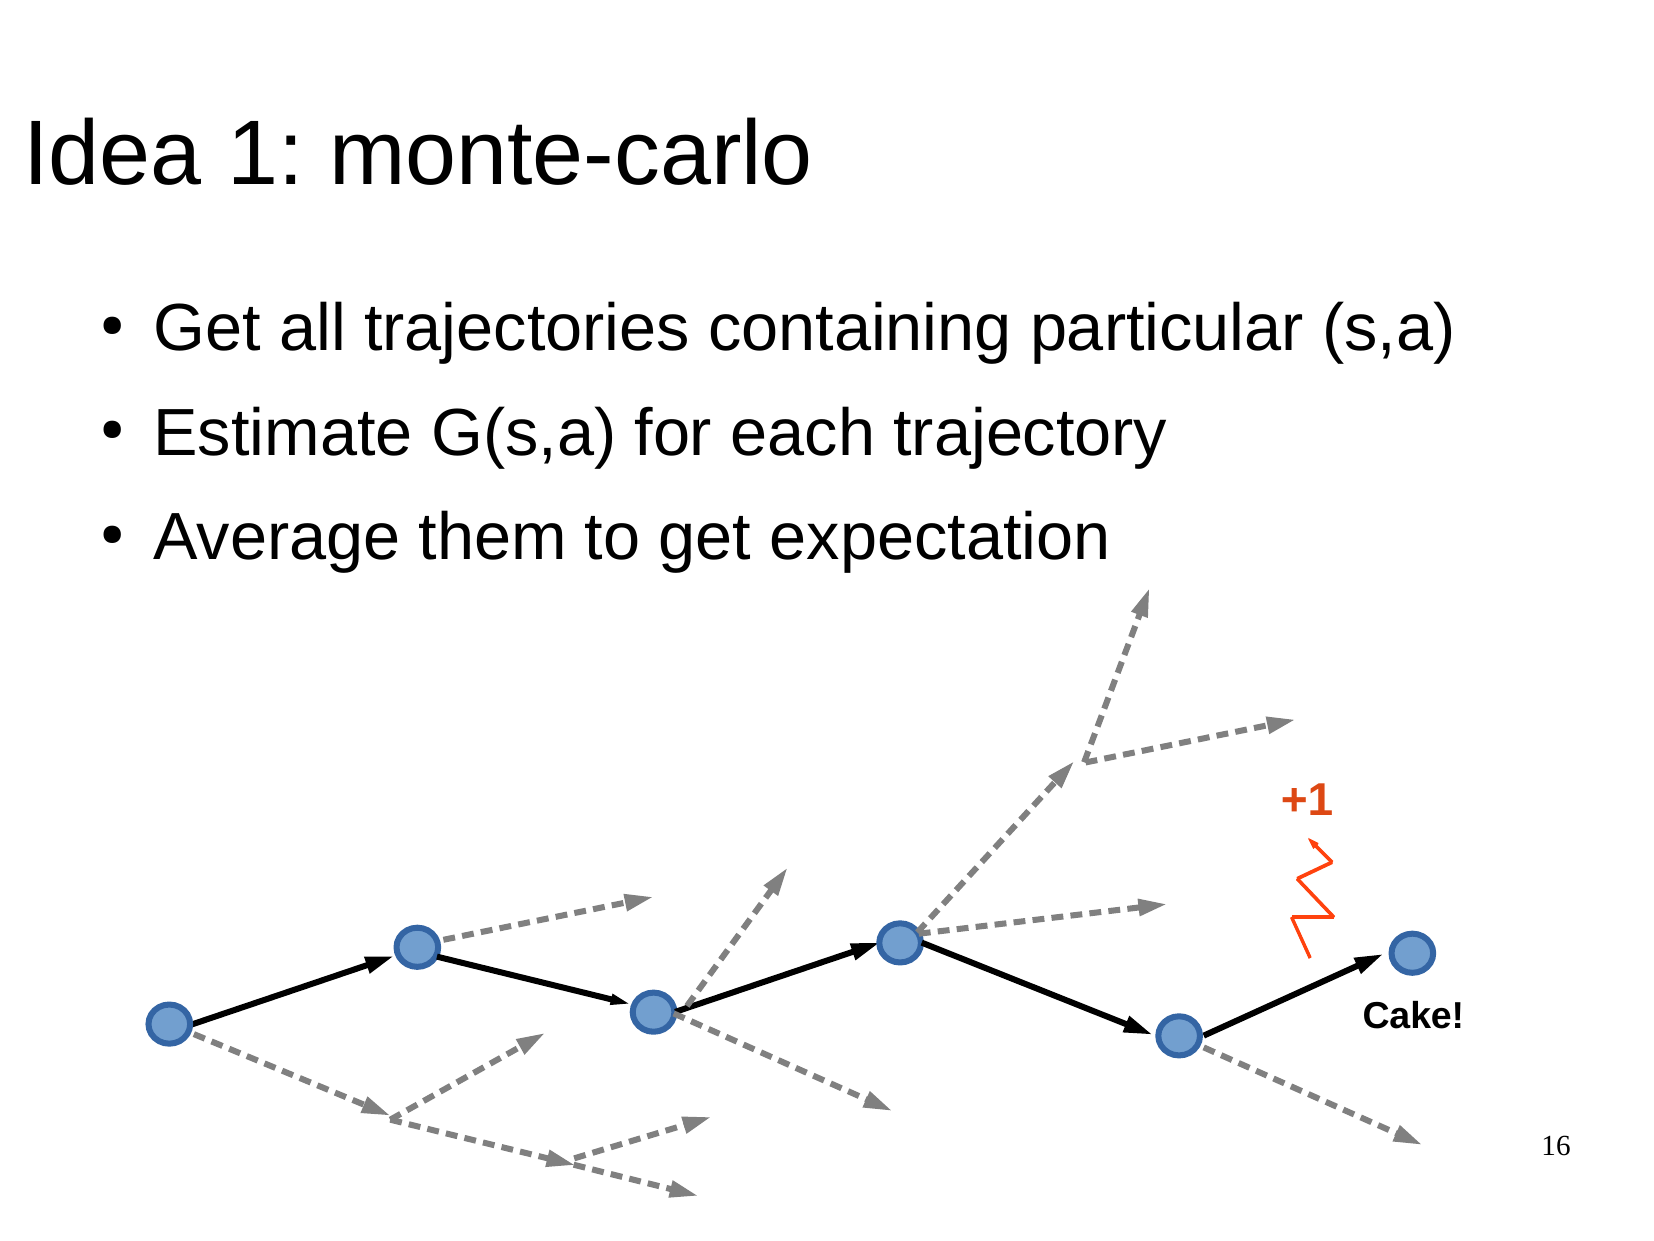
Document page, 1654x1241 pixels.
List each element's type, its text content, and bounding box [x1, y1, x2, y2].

list Get all trajectories containing particular (s,a) Estimate G(s,a) for each trajectory Average them to get expectation [82, 290, 1571, 1010]
text_box [148, 1004, 191, 1044]
text_box [632, 992, 674, 1032]
title Idea 1: monte-carlo [23, 49, 1512, 257]
text_box +1 [1151, 763, 1352, 850]
list Get all trajectories containing particular (s,a) Estimate G(s,a) for each trajectory Average them to get expectation [694, 944, 1080, 1010]
text_box [396, 927, 439, 967]
text_box [1158, 1016, 1201, 1056]
text_box [879, 923, 921, 963]
text_box Cake! [1347, 987, 1480, 1045]
text_box [1391, 933, 1434, 973]
